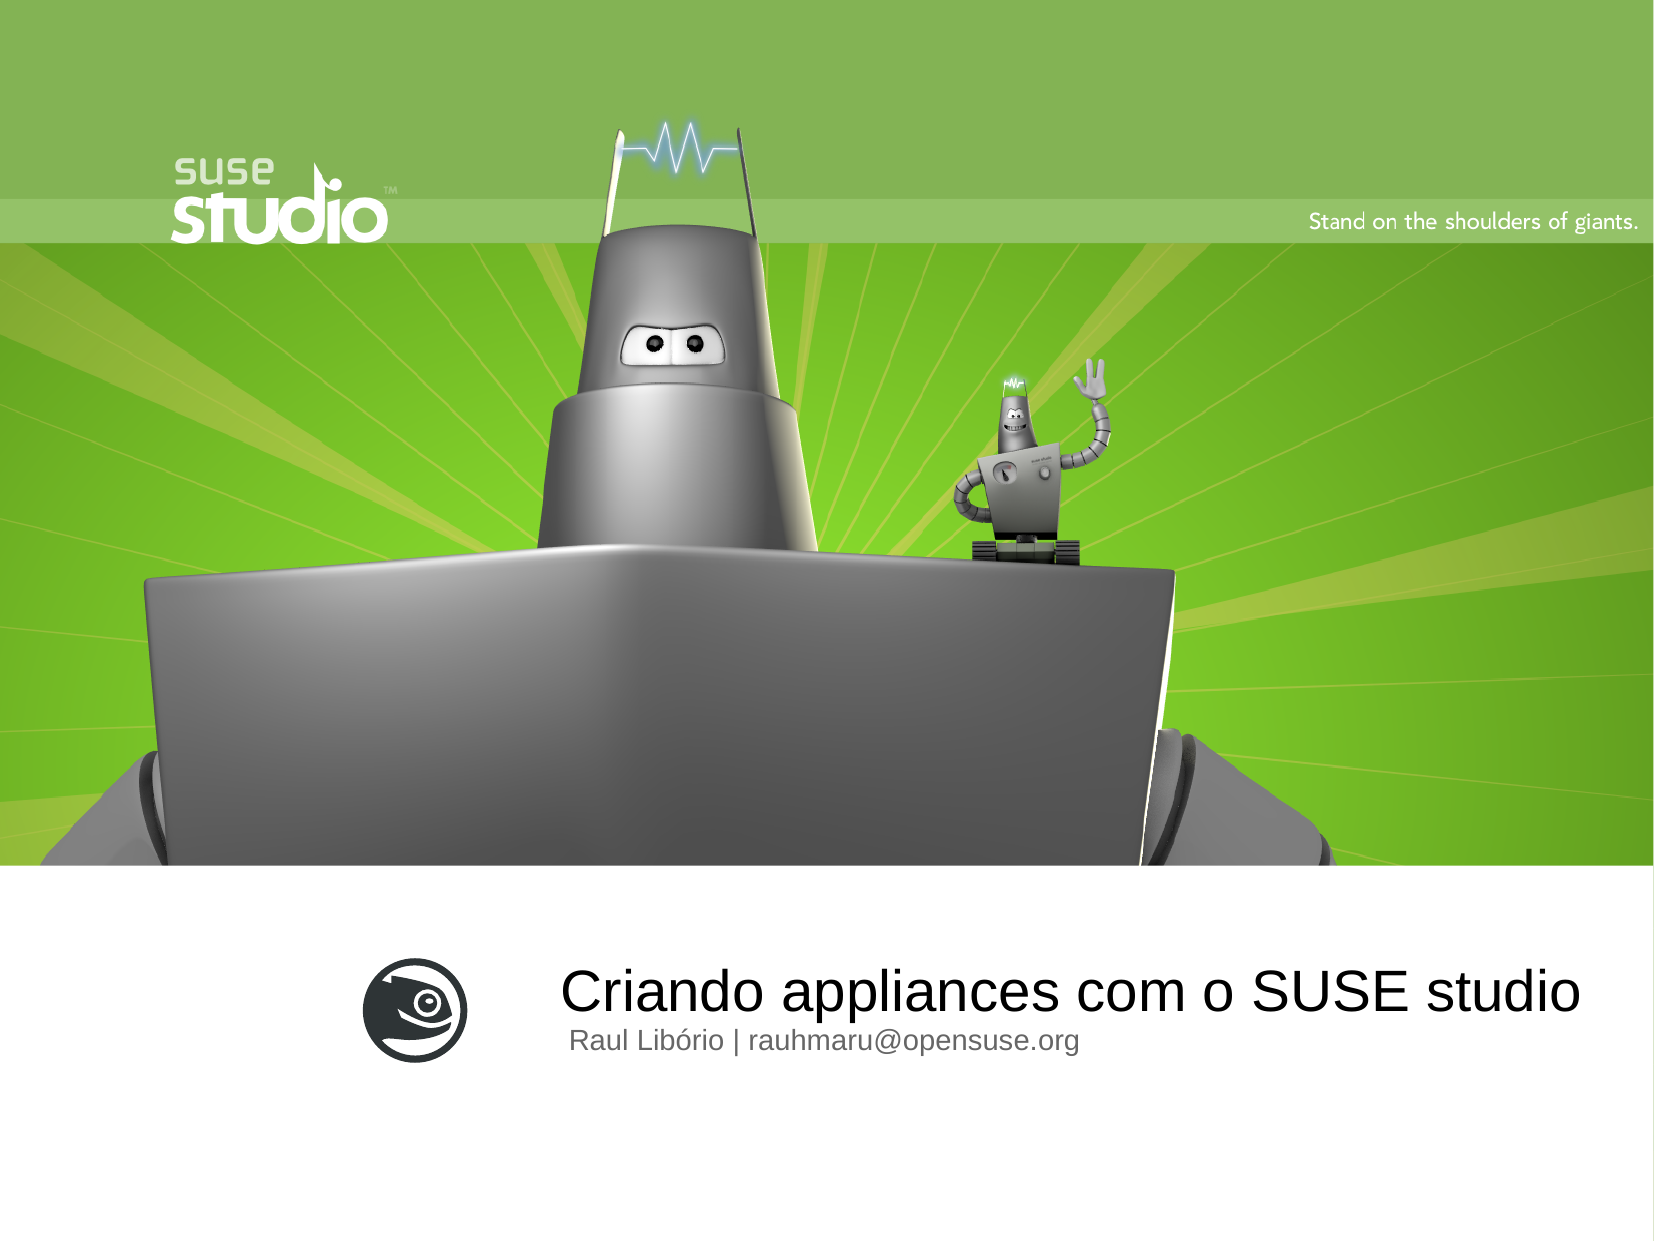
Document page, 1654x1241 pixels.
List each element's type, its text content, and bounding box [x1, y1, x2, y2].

picture [0, 0, 1654, 865]
text_box [0, 865, 1654, 1241]
picture [339, 935, 491, 1086]
text_box Criando appliances com o SUSE studio Raul Libório | rauhmaru@opensuse.org [560, 939, 1588, 1077]
